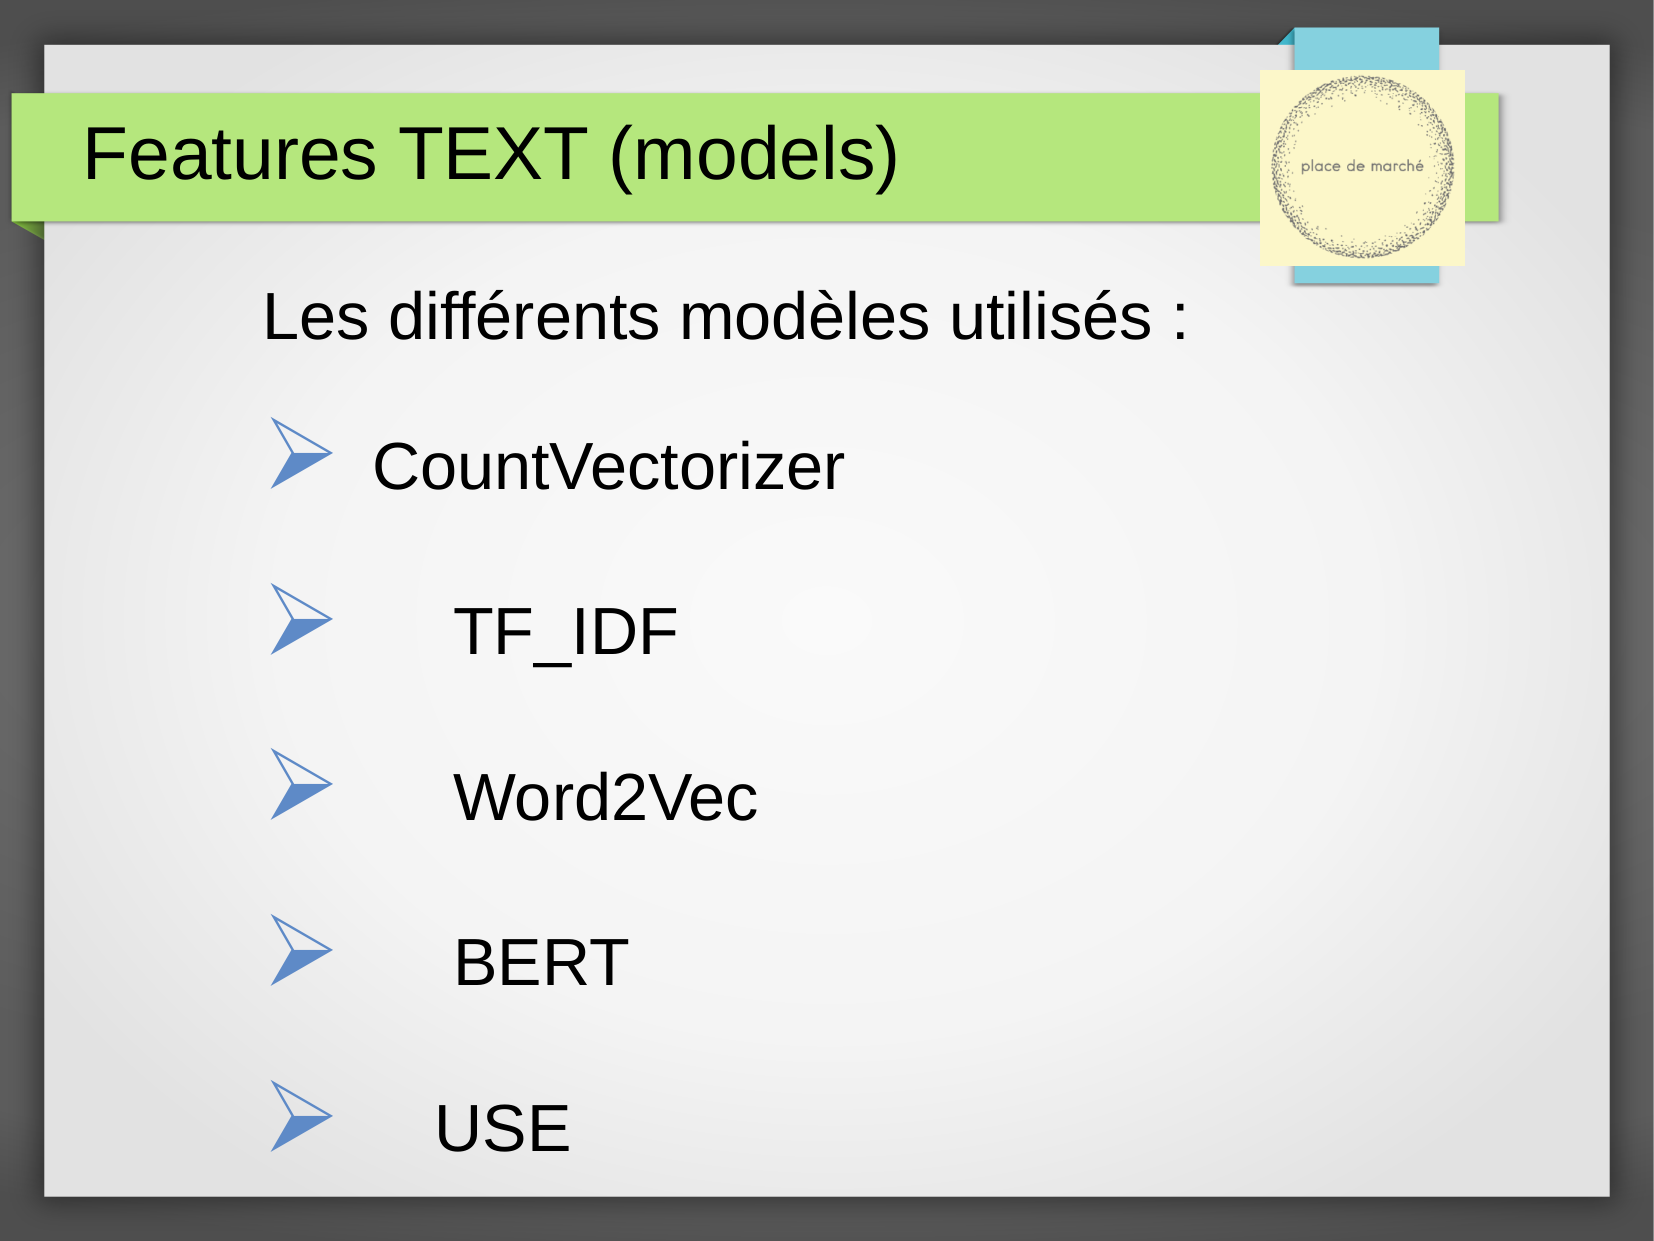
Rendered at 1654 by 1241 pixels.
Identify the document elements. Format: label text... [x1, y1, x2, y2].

picture [0, 0, 1654, 1241]
text_box Les différents modèles utilisés : CountVectorizer TF_IDF Word2Vec BERT USE [248, 271, 1654, 1174]
title Features TEXT (models) [82, 94, 1260, 213]
